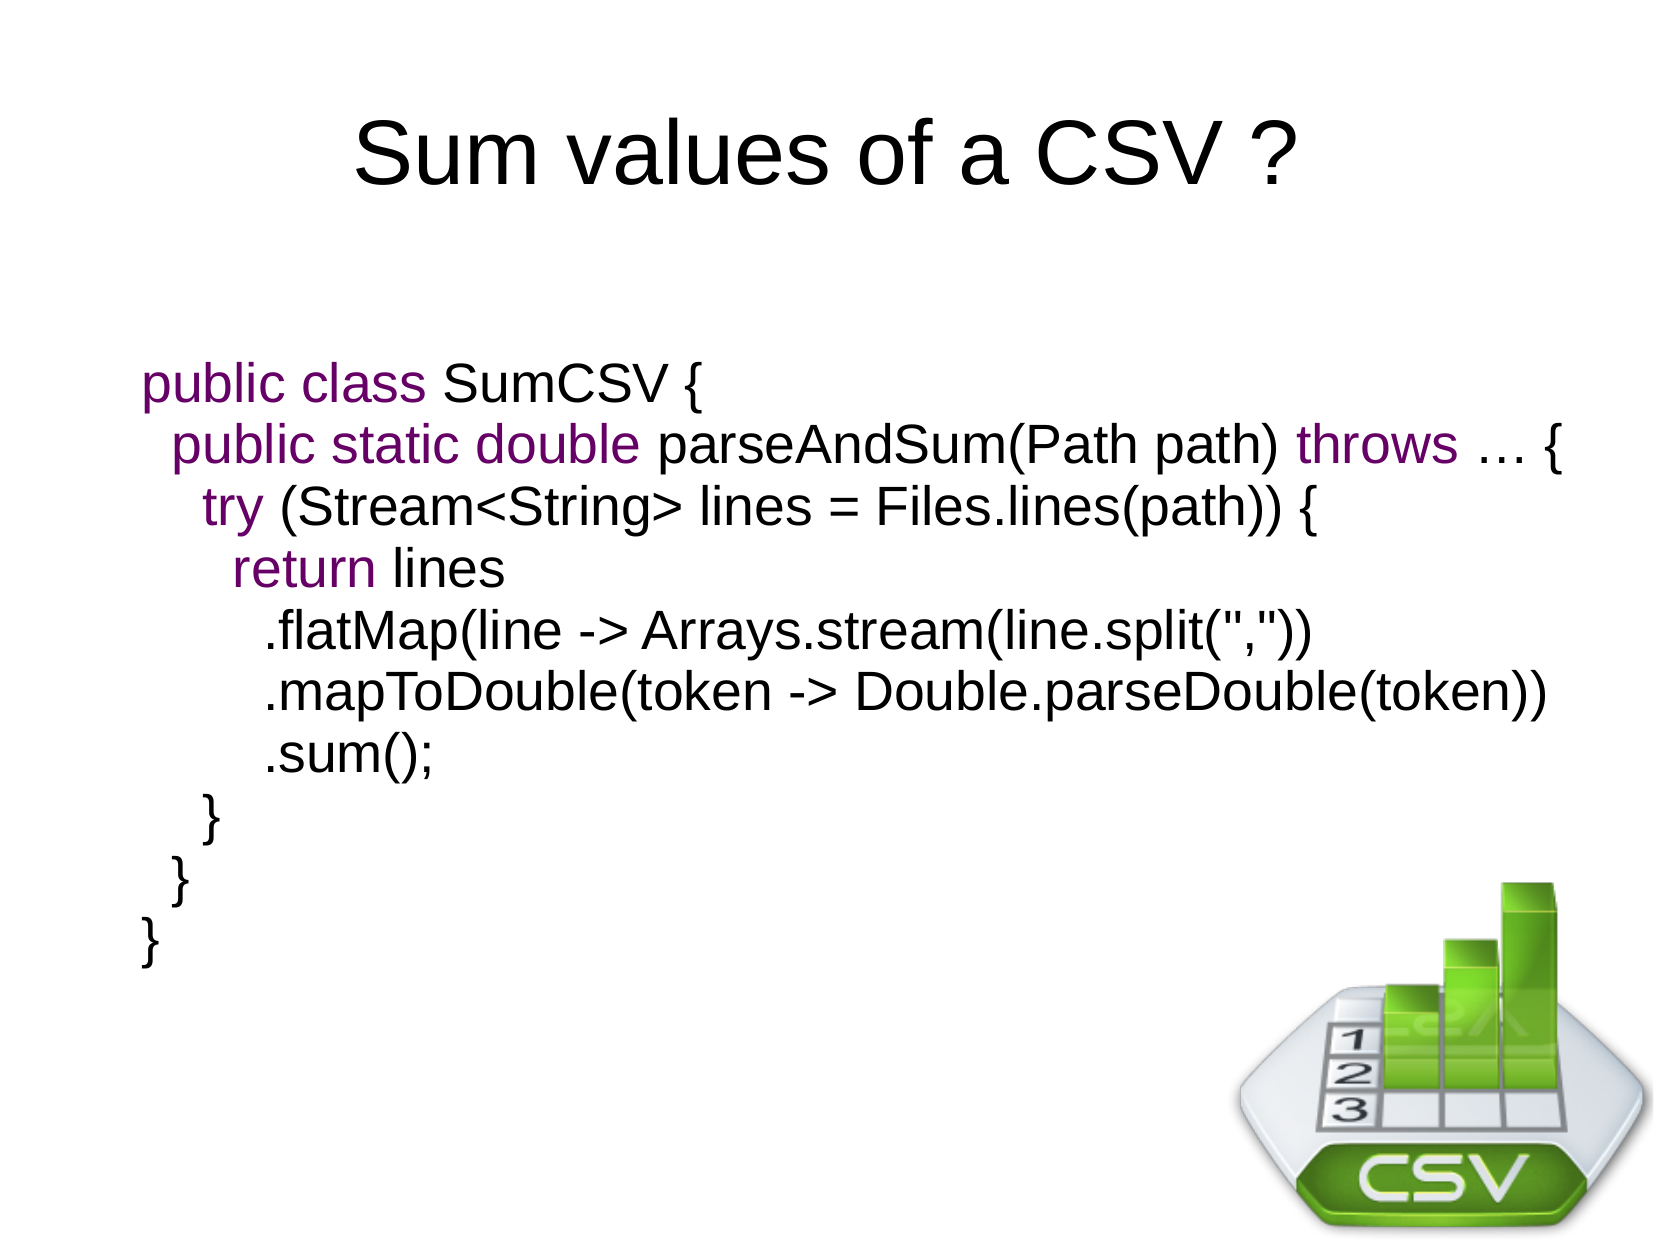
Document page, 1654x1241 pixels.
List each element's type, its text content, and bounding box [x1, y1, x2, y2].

list public class SumCSV { public static double parseAndSum(Path path) throws … { try (Stream<String> lines = Files.lines(path)) { return lines .flatMap(line -> Arrays.stream(line.split(",")) .mapToDouble(token -> Double.parseDouble(token)) .sum(); } } } [82, 290, 1571, 1141]
picture [1218, 843, 1654, 1241]
title Sum values of a CSV ? [82, 49, 1571, 257]
